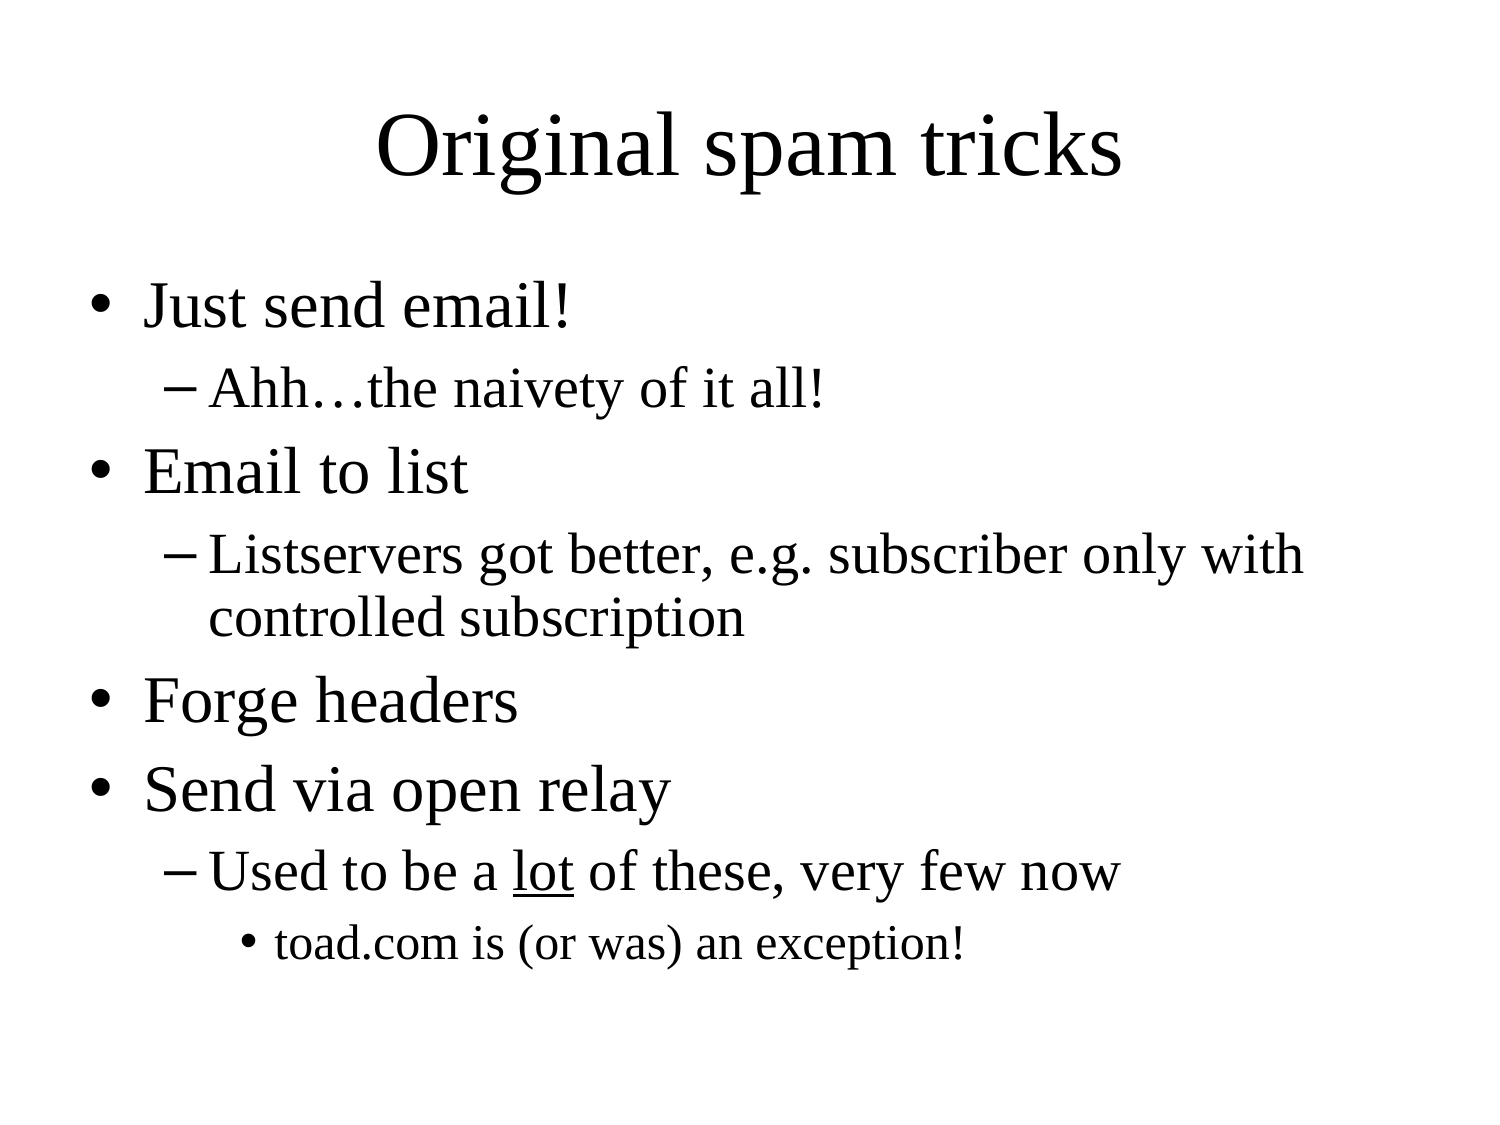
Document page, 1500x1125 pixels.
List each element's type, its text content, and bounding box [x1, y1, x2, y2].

list Just send email! Ahh…the naivety of it all! Email to list Listservers got better, e.g. subscriber only with controlled subscription Forge headers Send via open relay Used to be a lot of these, very few now toad.com is (or was) an exception! [75, 262, 1426, 1005]
title Original spam tricks [75, 45, 1426, 233]
